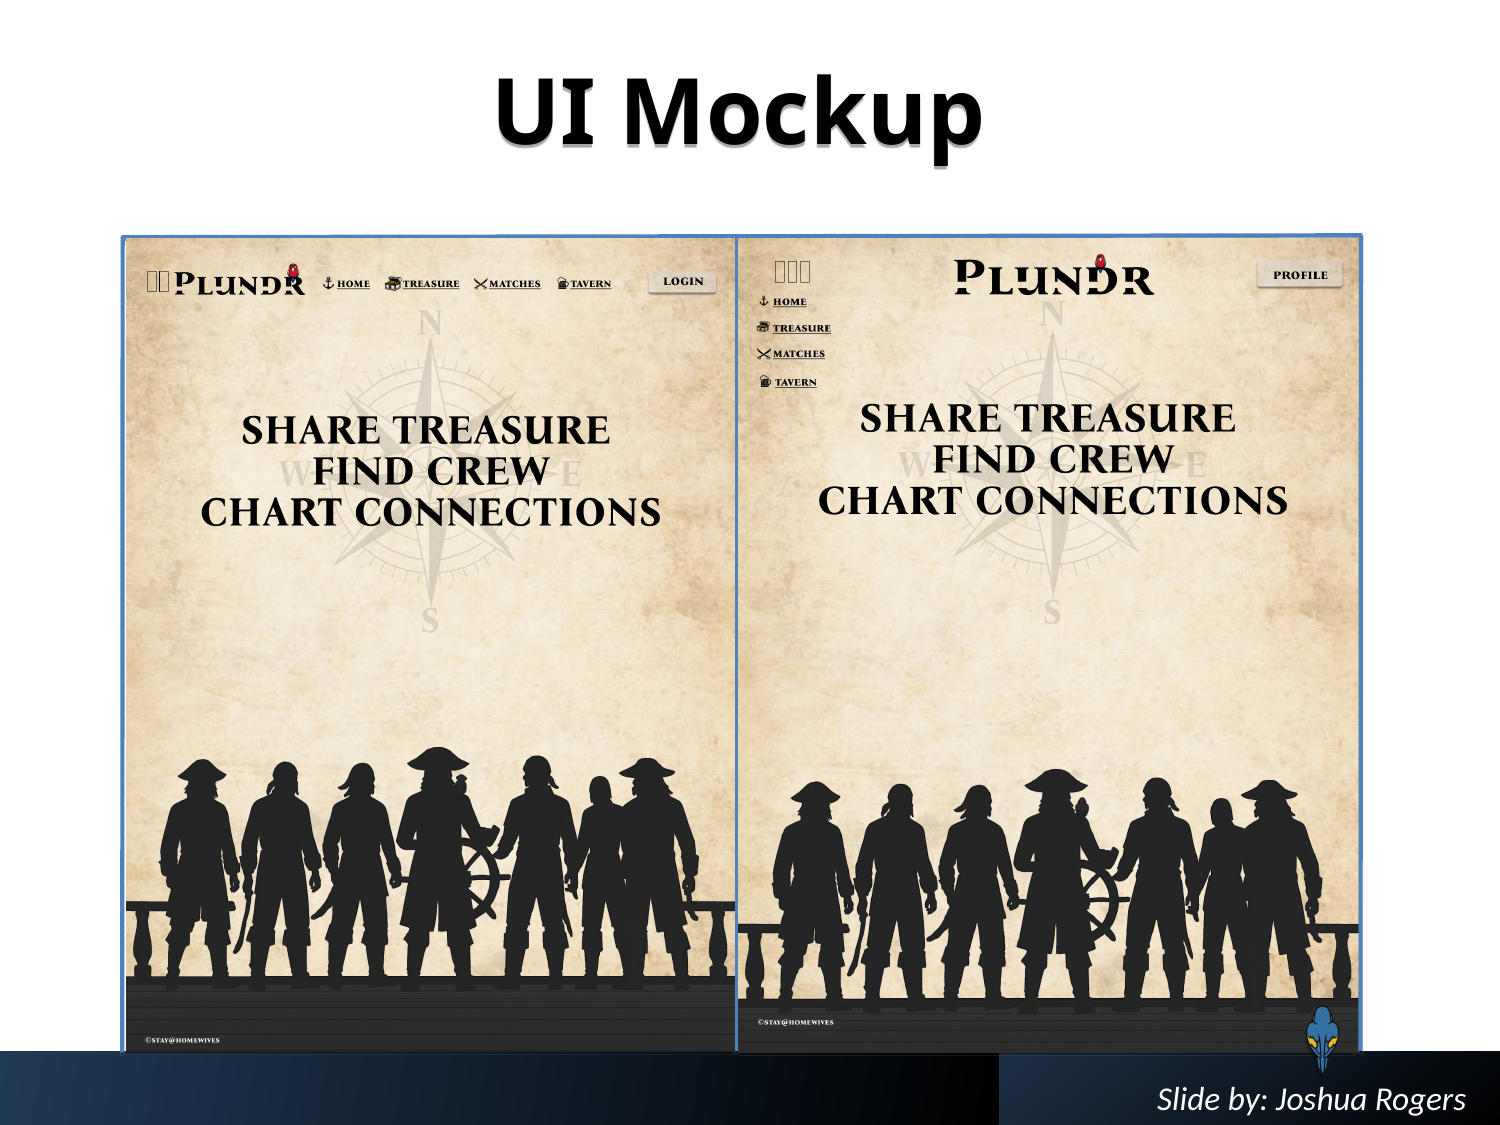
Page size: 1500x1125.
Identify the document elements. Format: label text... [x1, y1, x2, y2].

picture [738, 238, 1359, 1077]
title UI Mockup [63, 14, 1414, 202]
text_box [0, 1051, 1286, 1125]
picture [126, 238, 735, 1052]
text_box Slide by: Joshua Rogers [1142, 1069, 1500, 1125]
text_box [1359, 1051, 1500, 1069]
